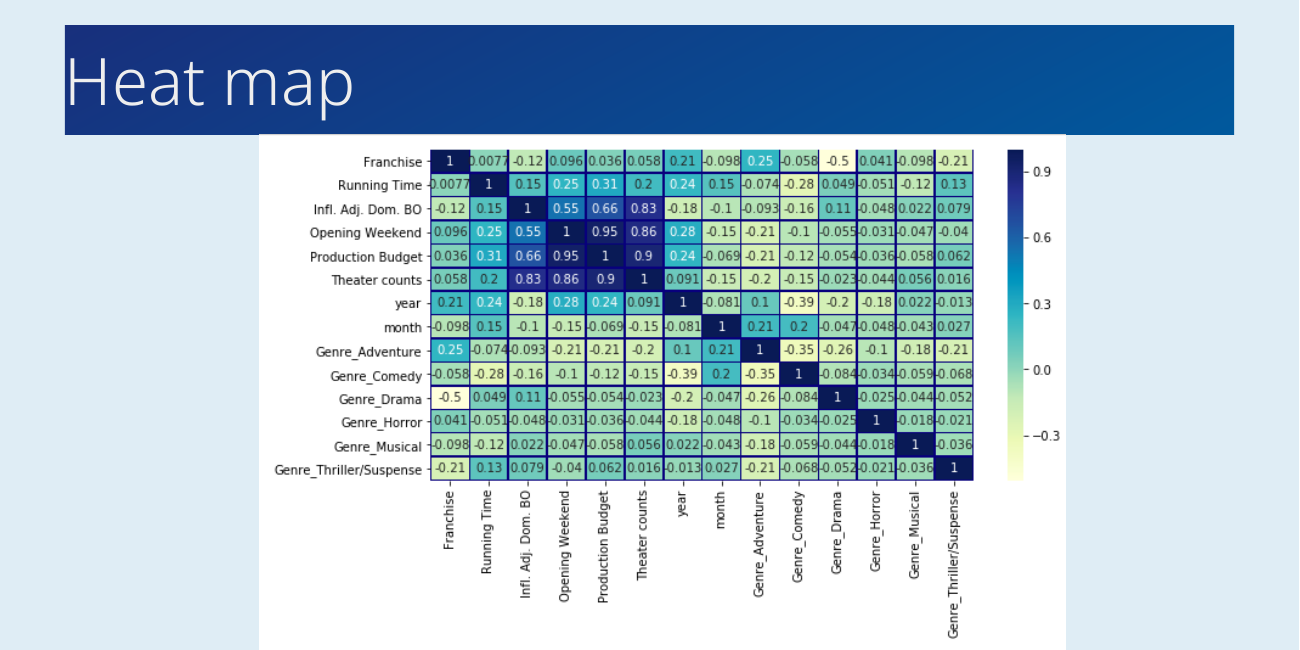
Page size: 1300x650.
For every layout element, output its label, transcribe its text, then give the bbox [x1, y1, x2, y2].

picture [259, 134, 1066, 650]
title Heat map [64, 25, 1235, 135]
